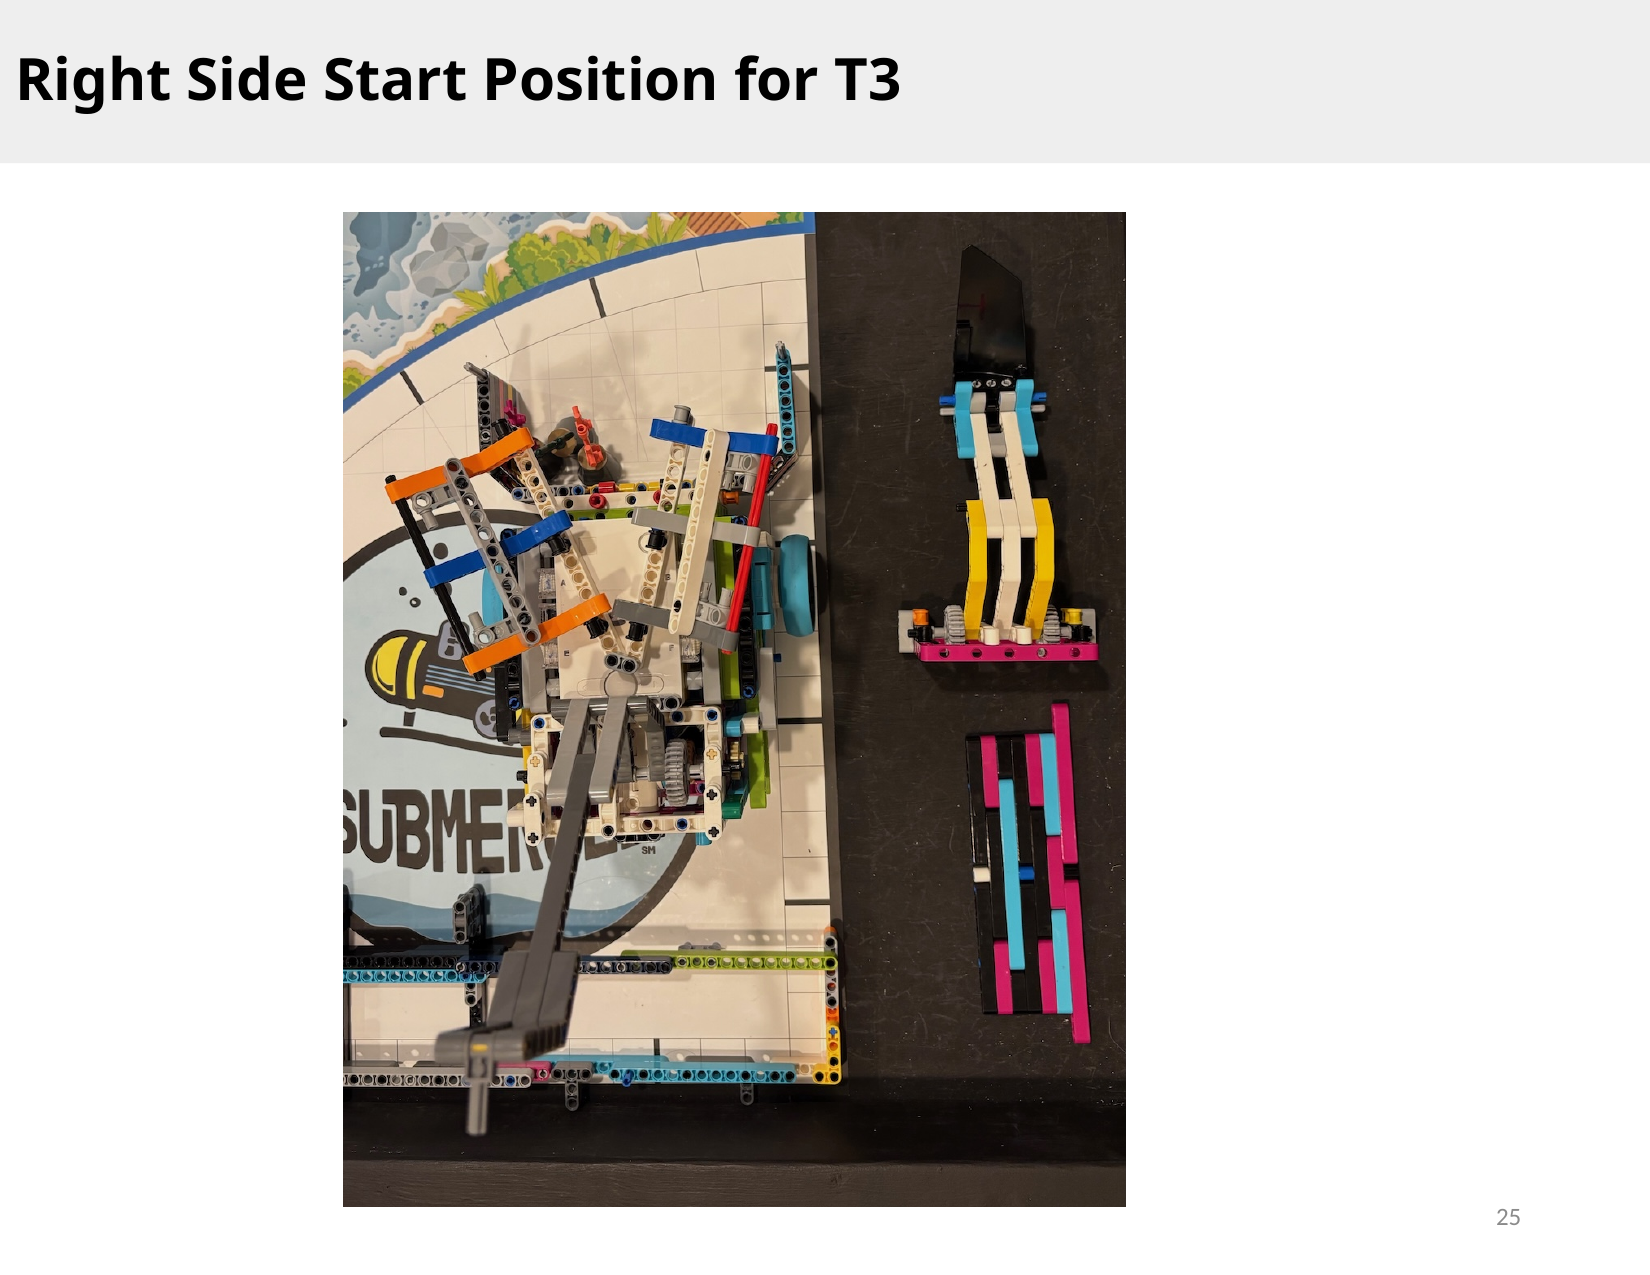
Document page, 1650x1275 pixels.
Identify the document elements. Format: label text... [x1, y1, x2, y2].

picture [343, 212, 1126, 1207]
title Right Side Start Position for T3 [0, 0, 1650, 164]
